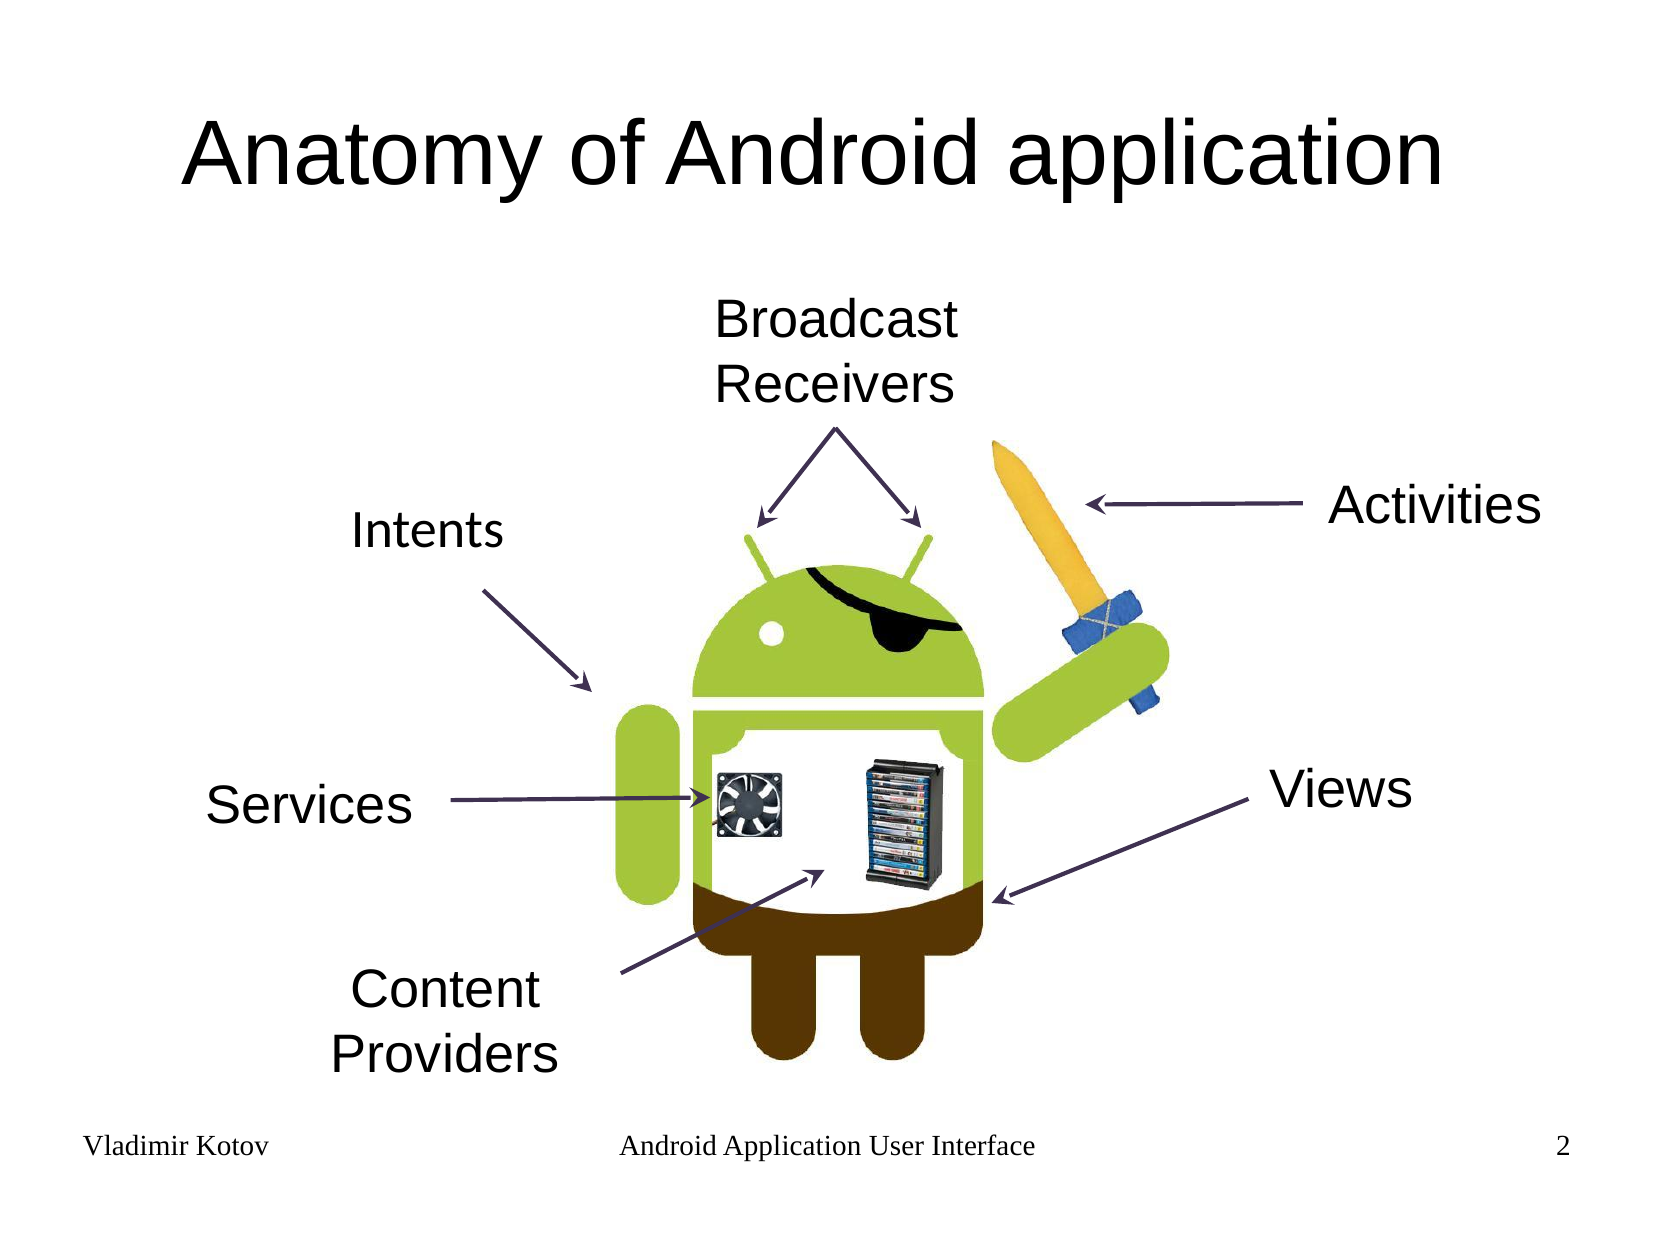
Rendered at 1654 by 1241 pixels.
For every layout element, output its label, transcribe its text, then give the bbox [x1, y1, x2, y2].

text_box Broadcast Receivers [699, 275, 1138, 352]
text_box Services [168, 762, 451, 838]
text_box Views [1254, 745, 1597, 866]
text_box [603, 440, 1180, 1067]
text_box Intents [254, 485, 602, 562]
text_box Activities [1313, 461, 1654, 538]
title Anatomy of Android application [82, 56, 1571, 250]
text_box Content Providers [304, 945, 587, 1108]
